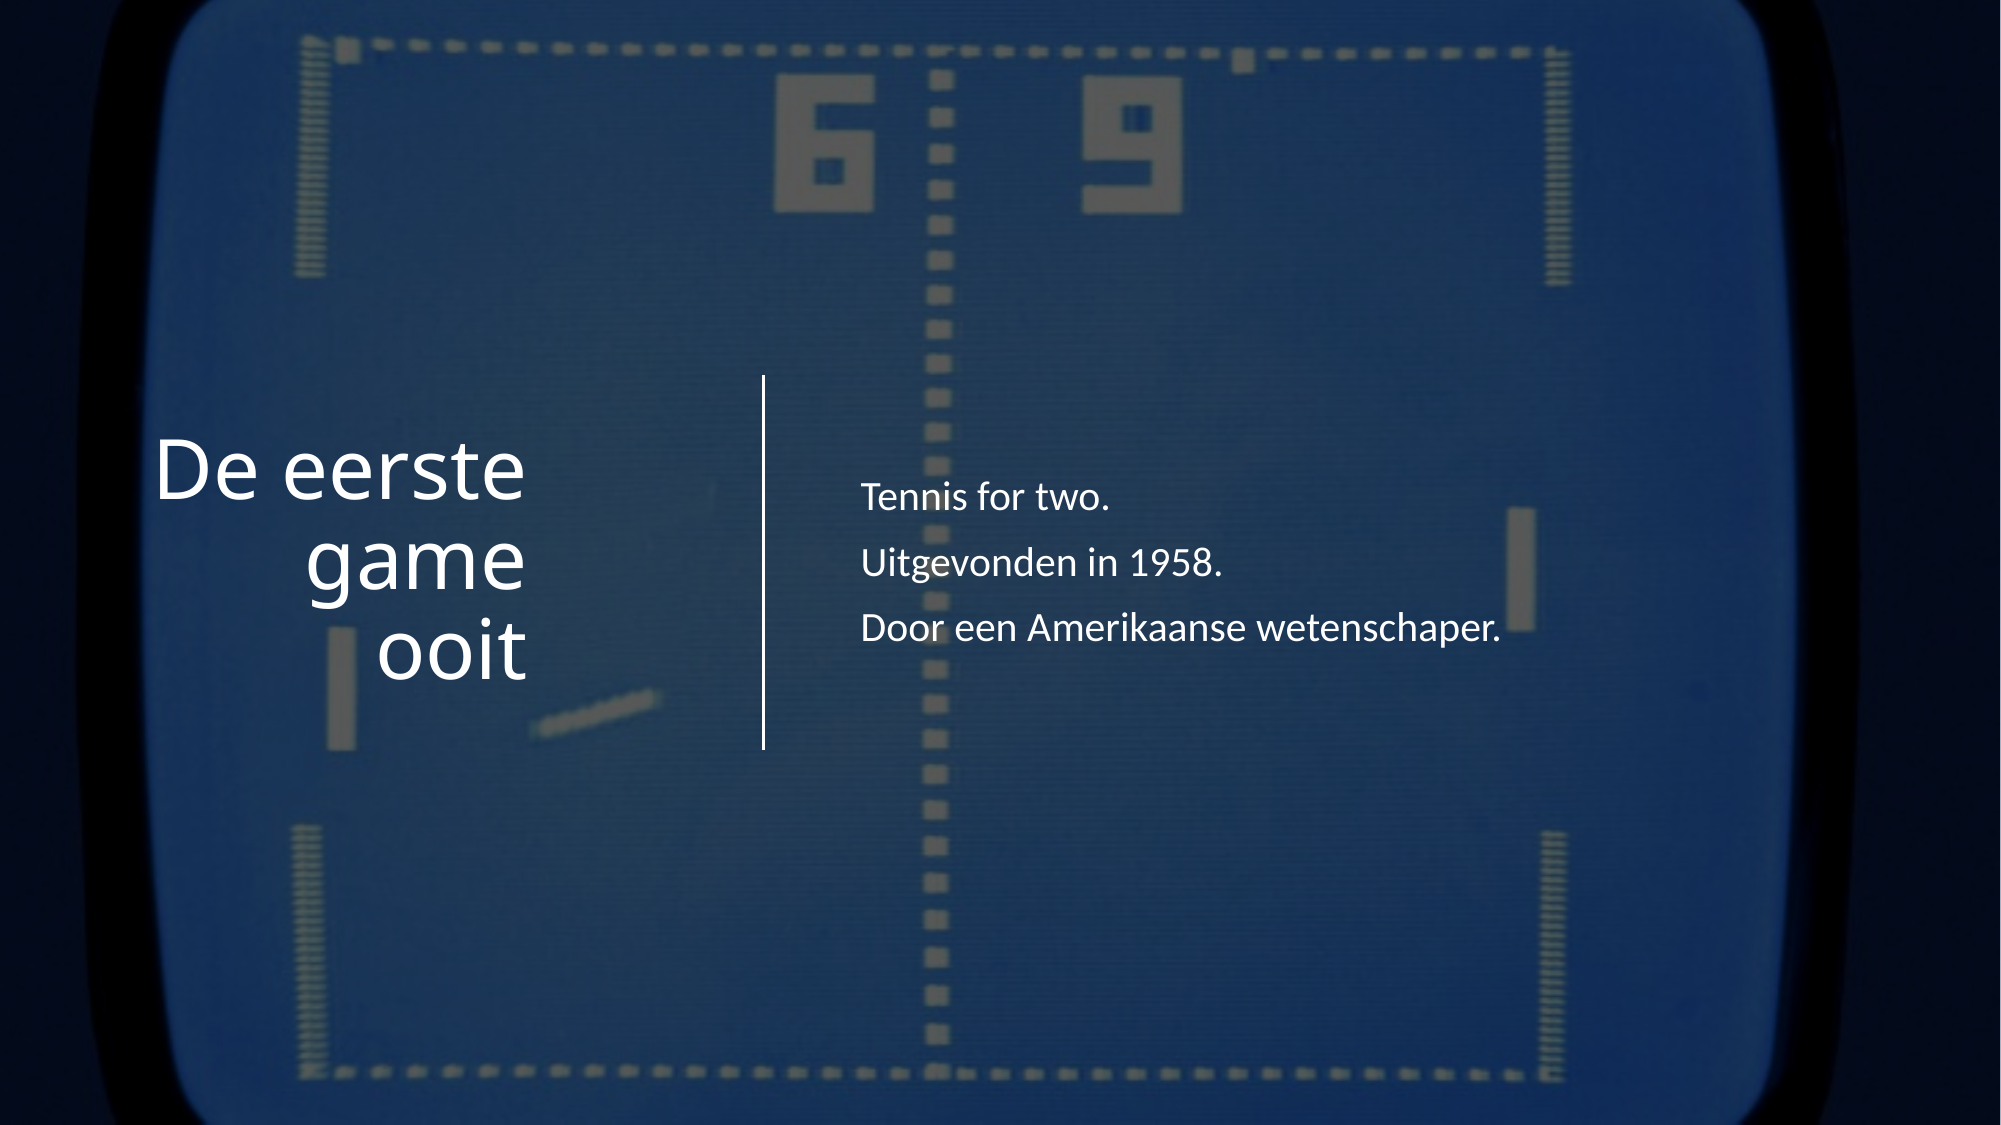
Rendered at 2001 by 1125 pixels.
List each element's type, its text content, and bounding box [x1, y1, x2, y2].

list Tennis for two. Uitgevonden in 1958. Door een Amerikaanse wetenschaper. [845, 174, 1789, 951]
picture [0, 0, 2000, 1125]
title De eerste game ooit [137, 174, 681, 951]
